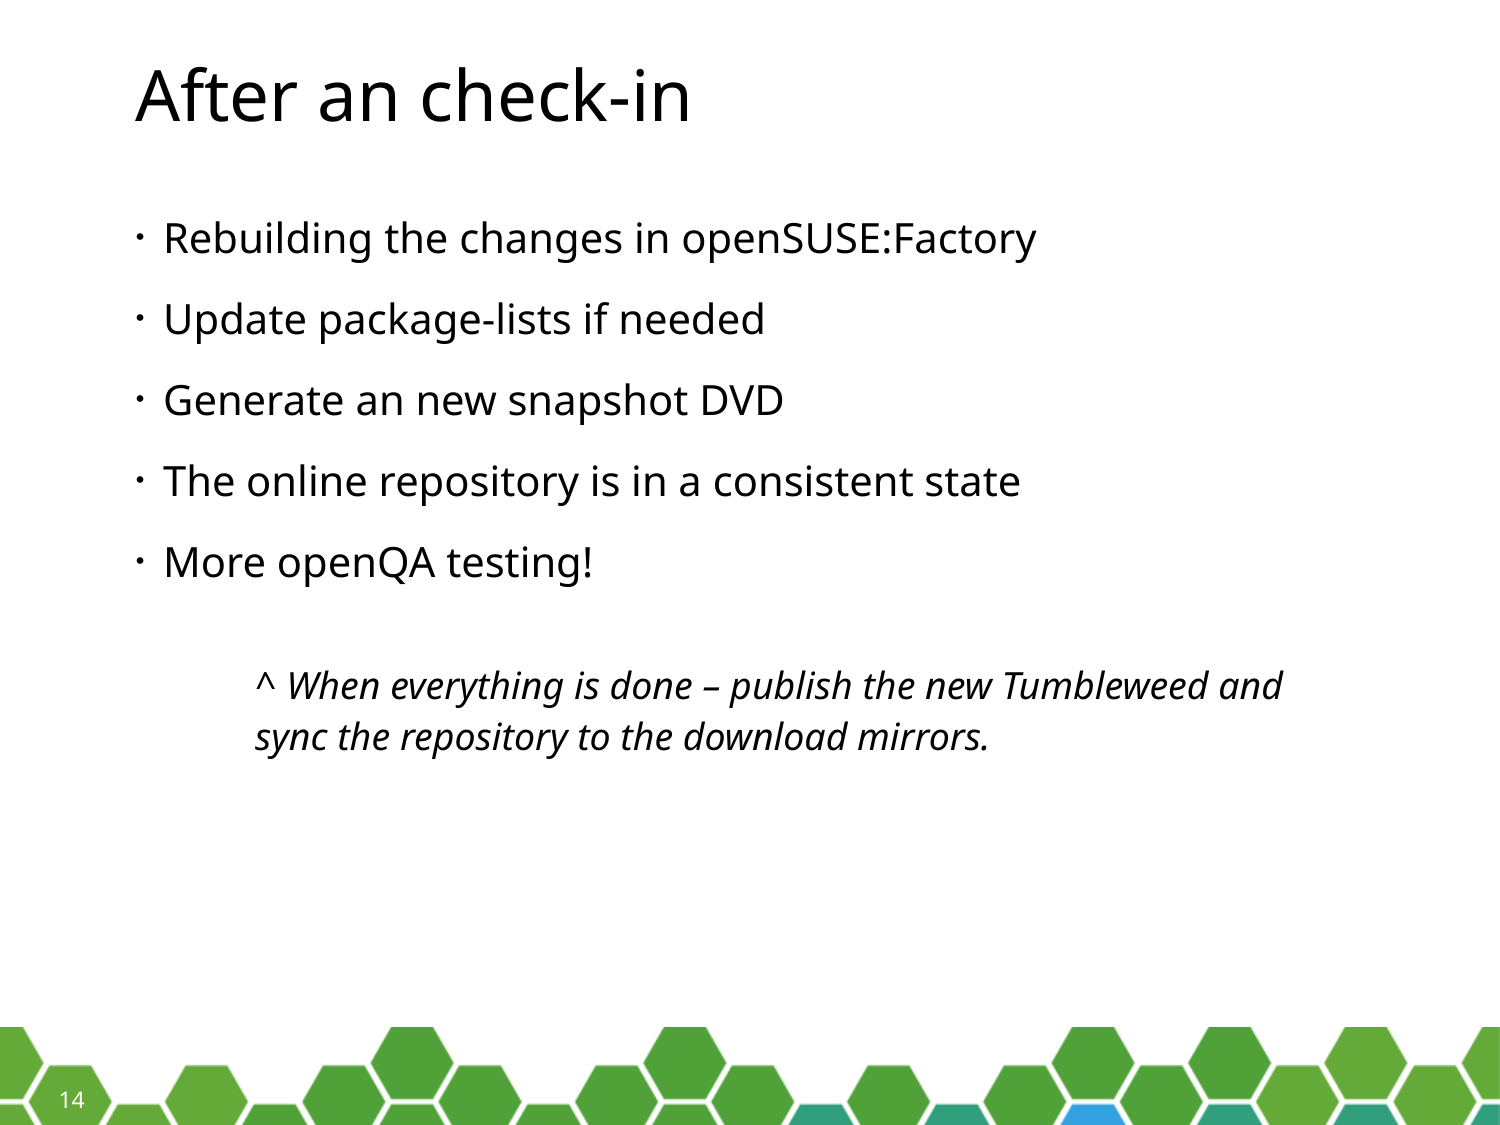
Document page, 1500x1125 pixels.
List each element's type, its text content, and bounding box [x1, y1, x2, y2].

text_box ^ When everything is done – publish the new Tumbleweed and sync the repository to the download mirrors. [240, 651, 1360, 769]
title After an check-in [135, 12, 1372, 175]
picture [0, 1027, 1500, 1125]
list Rebuilding the changes in openSUSE:Factory Update package-lists if needed Generate an new snapshot DVD The online repository is in a consistent state More openQA testing! [135, 208, 1372, 862]
